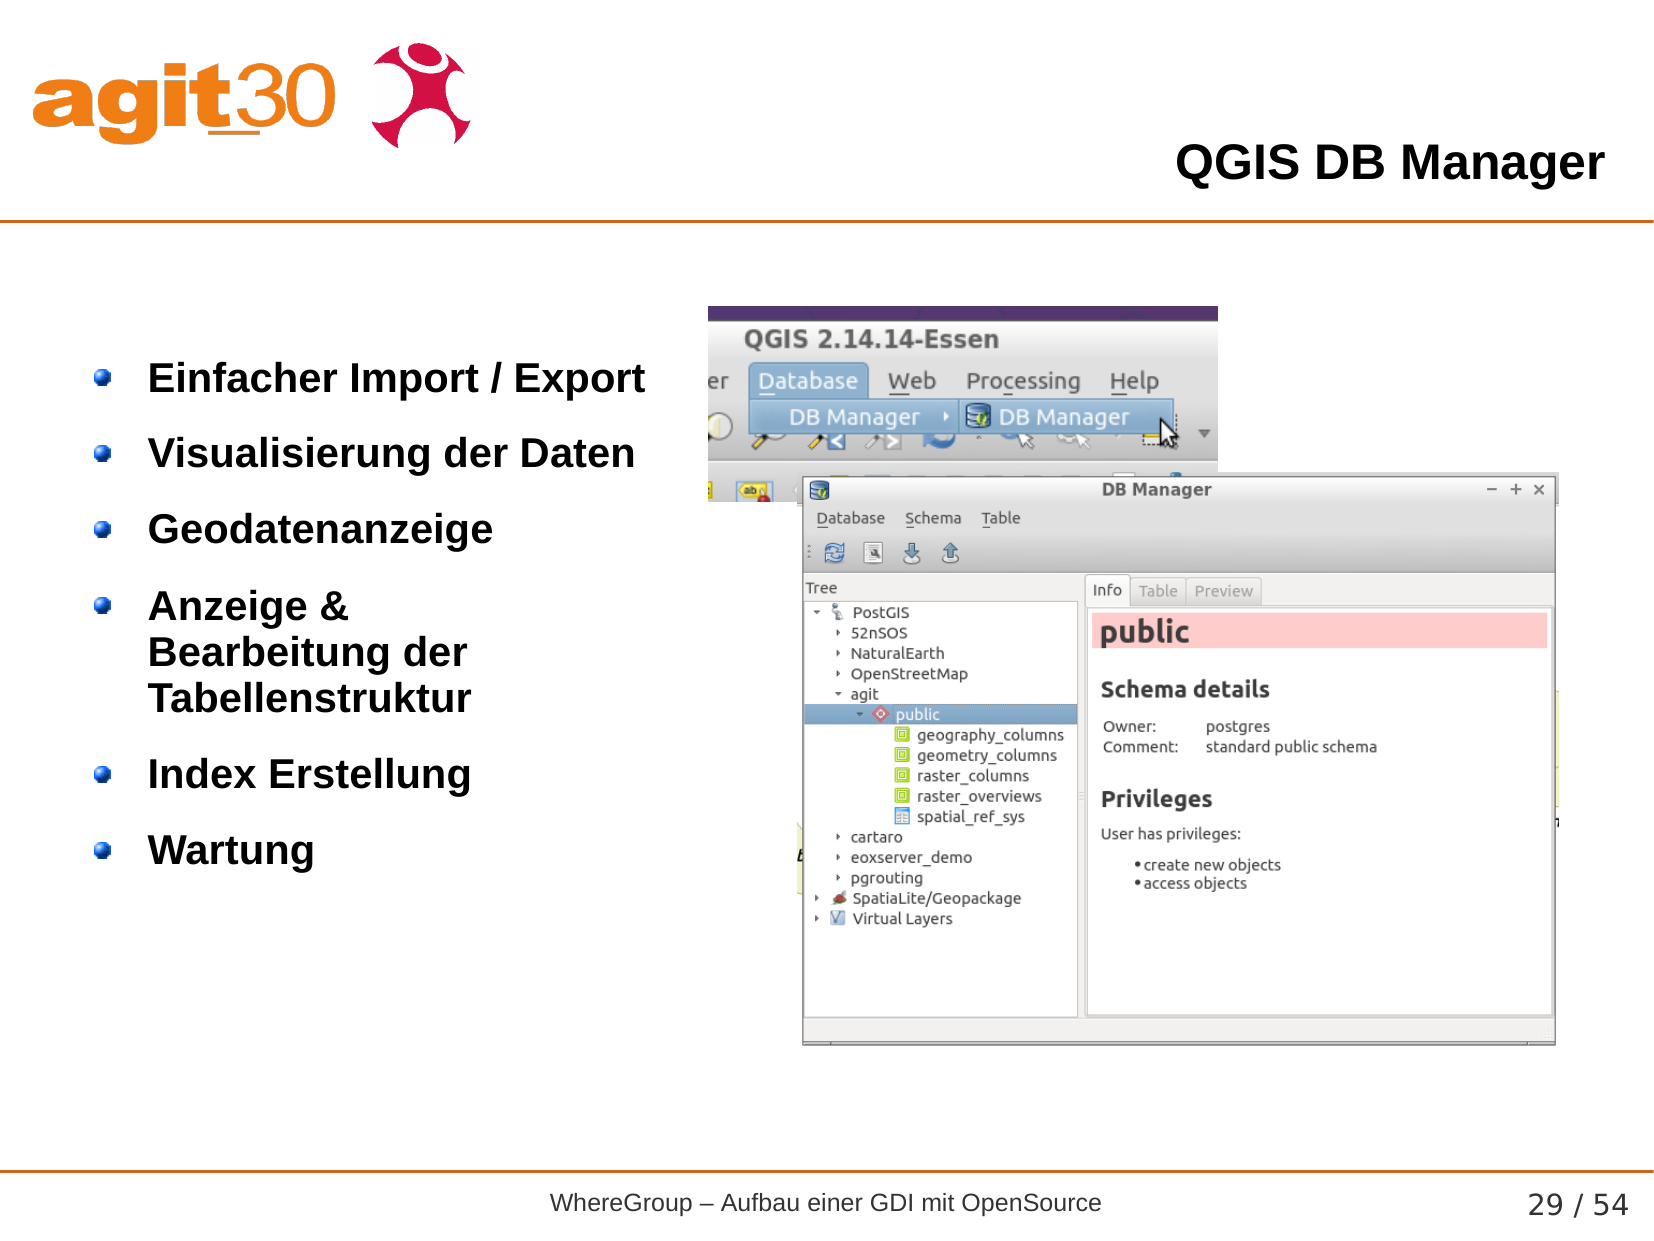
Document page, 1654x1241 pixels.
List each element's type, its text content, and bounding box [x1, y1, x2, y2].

picture [29, 58, 340, 148]
picture [708, 306, 1559, 1051]
list Einfacher Import / Export Visualisierung der Daten Geodatenanzeige Anzeige & Bearbeitung der Tabellenstruktur Index Erstellung Wartung [76, 354, 1565, 1173]
title QGIS DB Manager [118, 88, 1607, 237]
